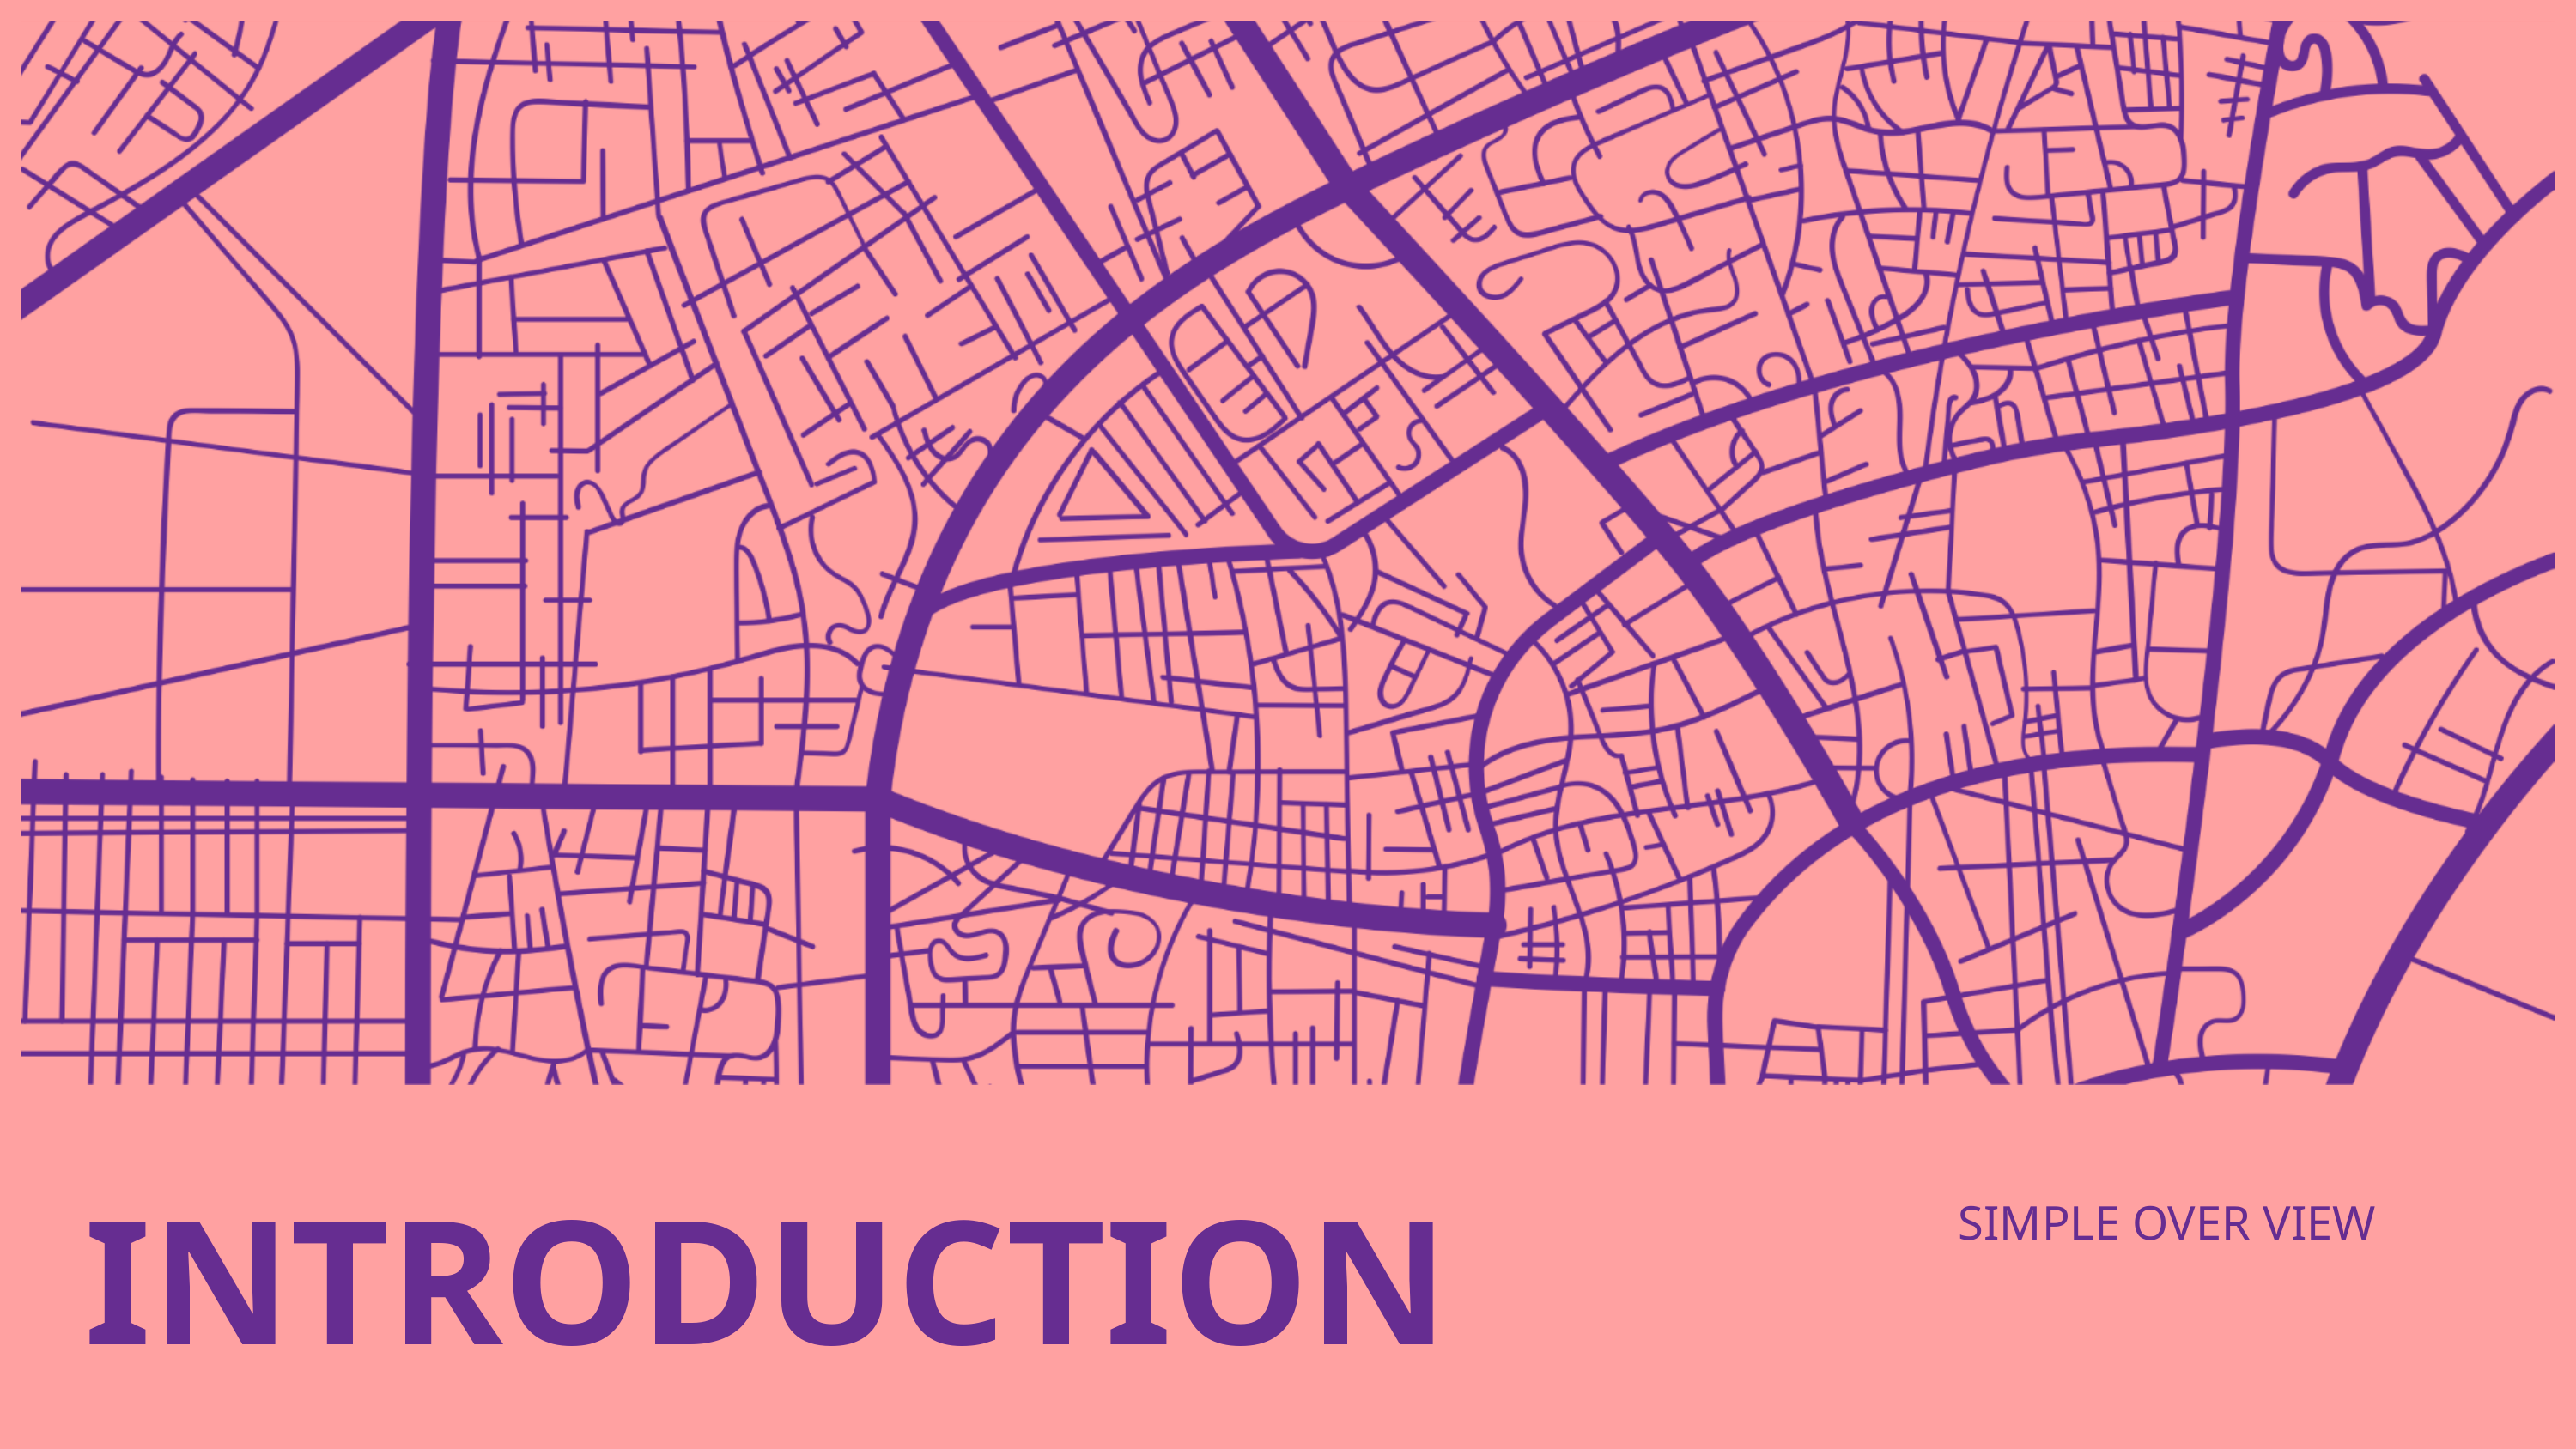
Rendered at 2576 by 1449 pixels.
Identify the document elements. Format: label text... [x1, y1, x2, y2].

text_box SIMPLE OVER VIEW [1958, 1171, 2492, 1250]
text_box INTRODUCTION [84, 1173, 1476, 1379]
picture [21, 21, 2555, 1085]
